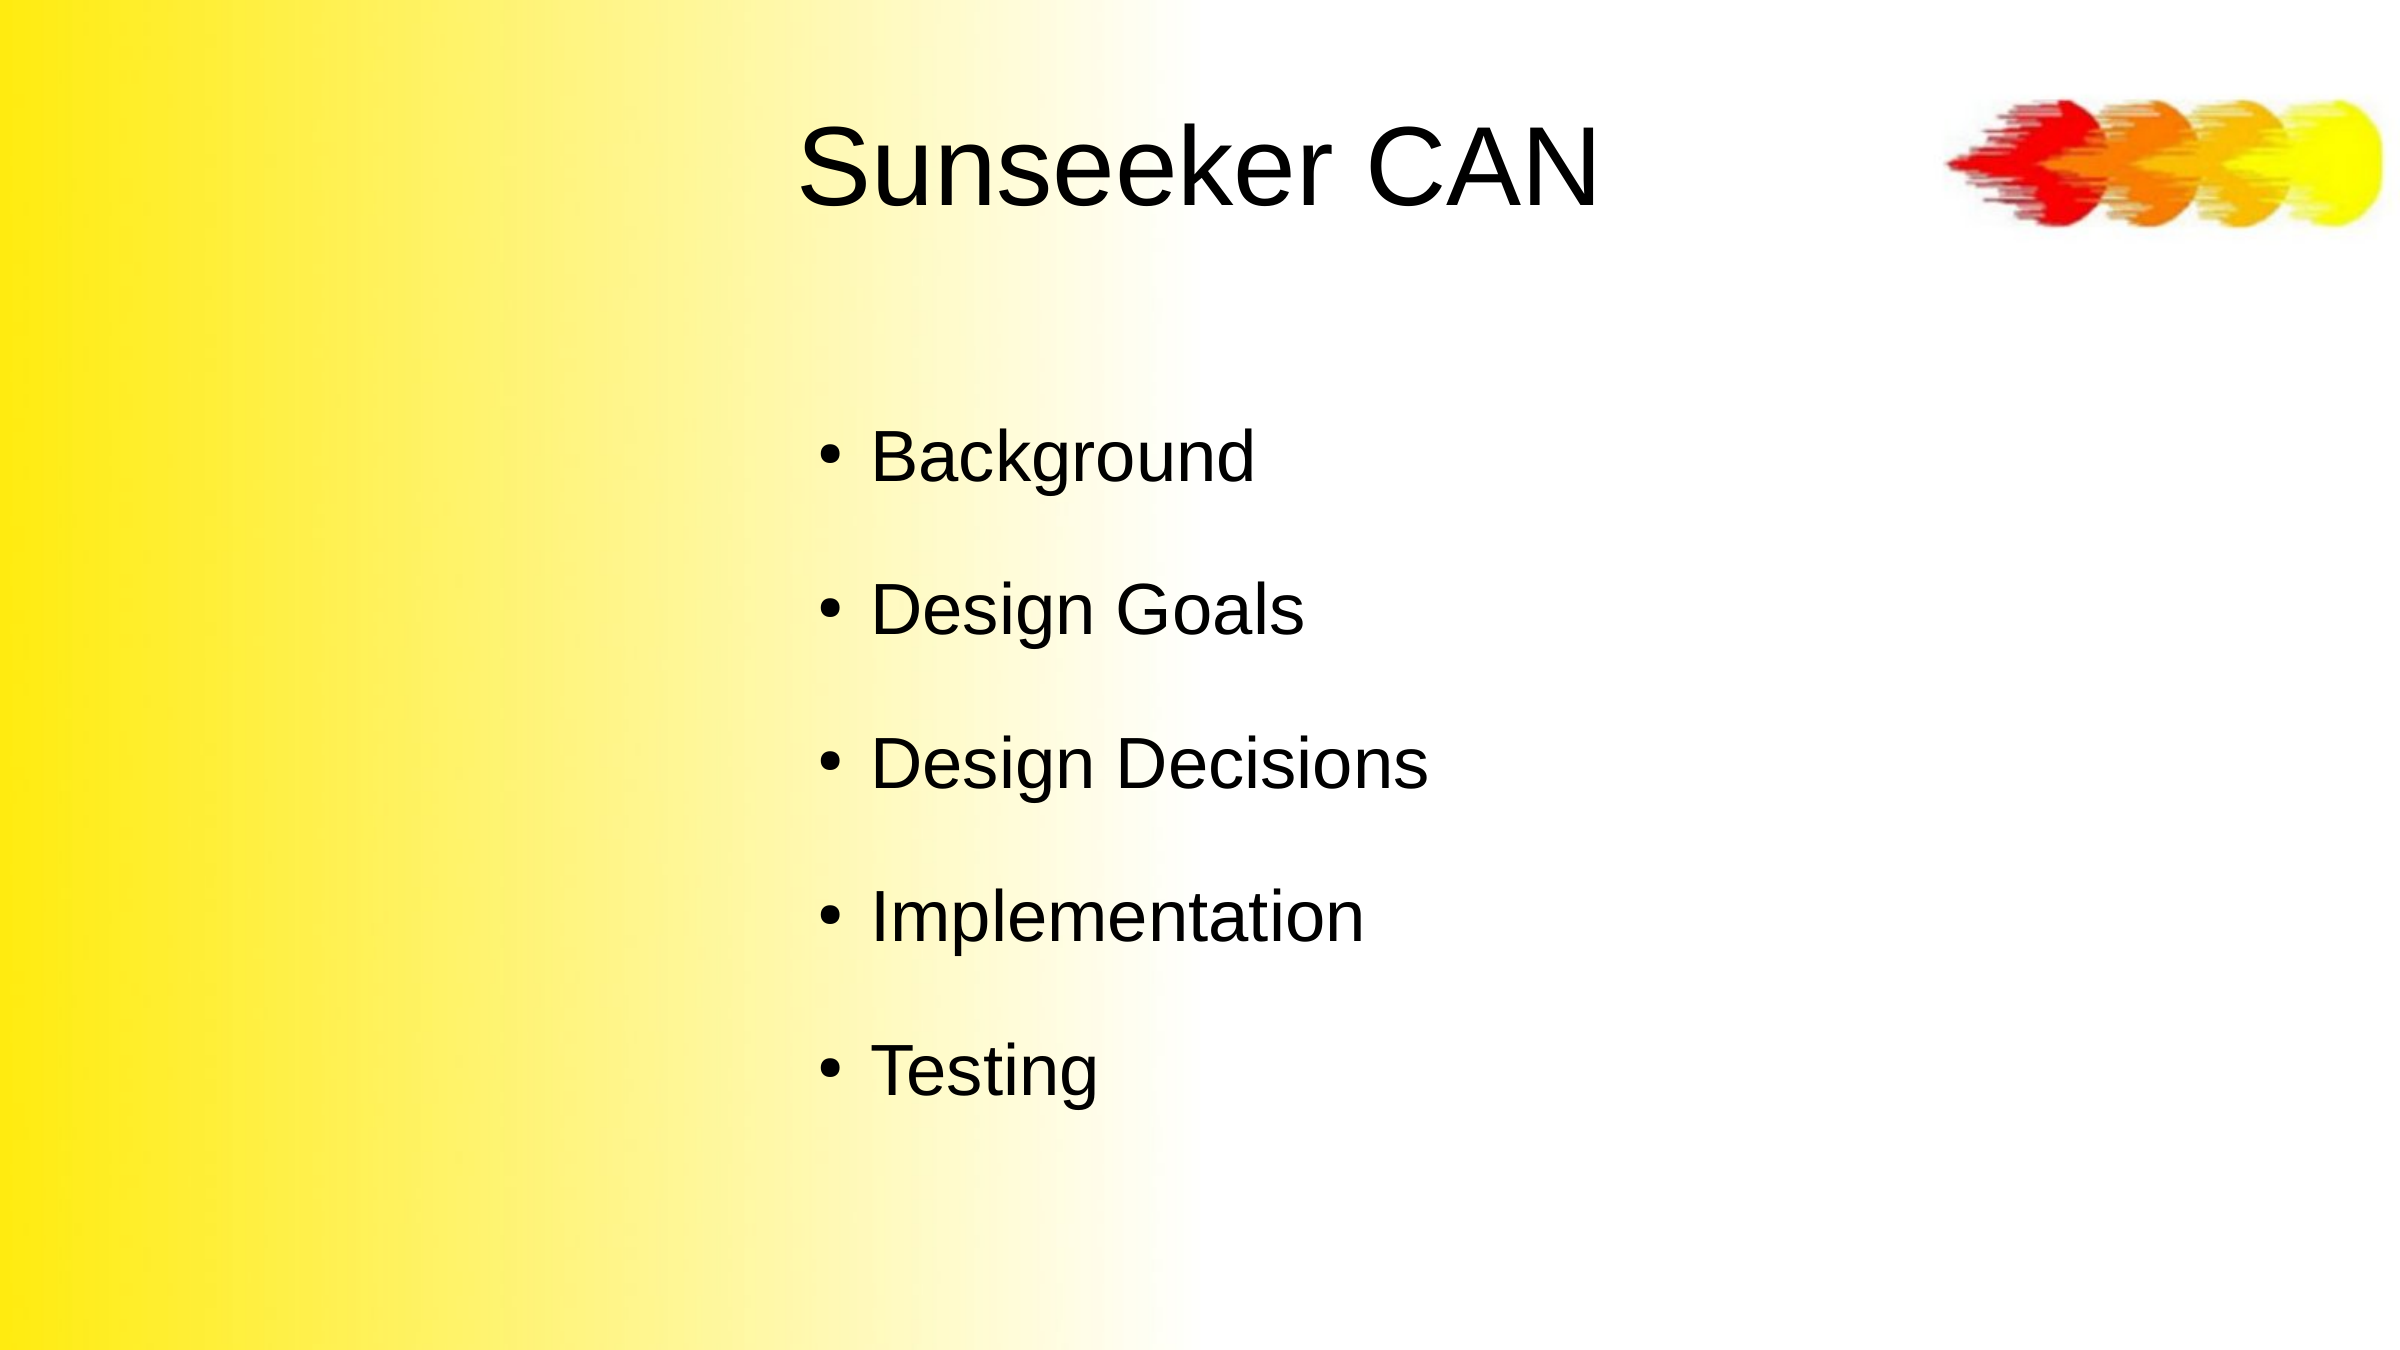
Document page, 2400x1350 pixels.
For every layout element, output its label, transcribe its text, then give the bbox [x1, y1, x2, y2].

title Sunseeker CAN [120, 53, 2280, 280]
picture [0, 0, 2400, 1350]
list Background Design Goals Design Decisions Implementation Testing [761, 374, 2280, 1207]
